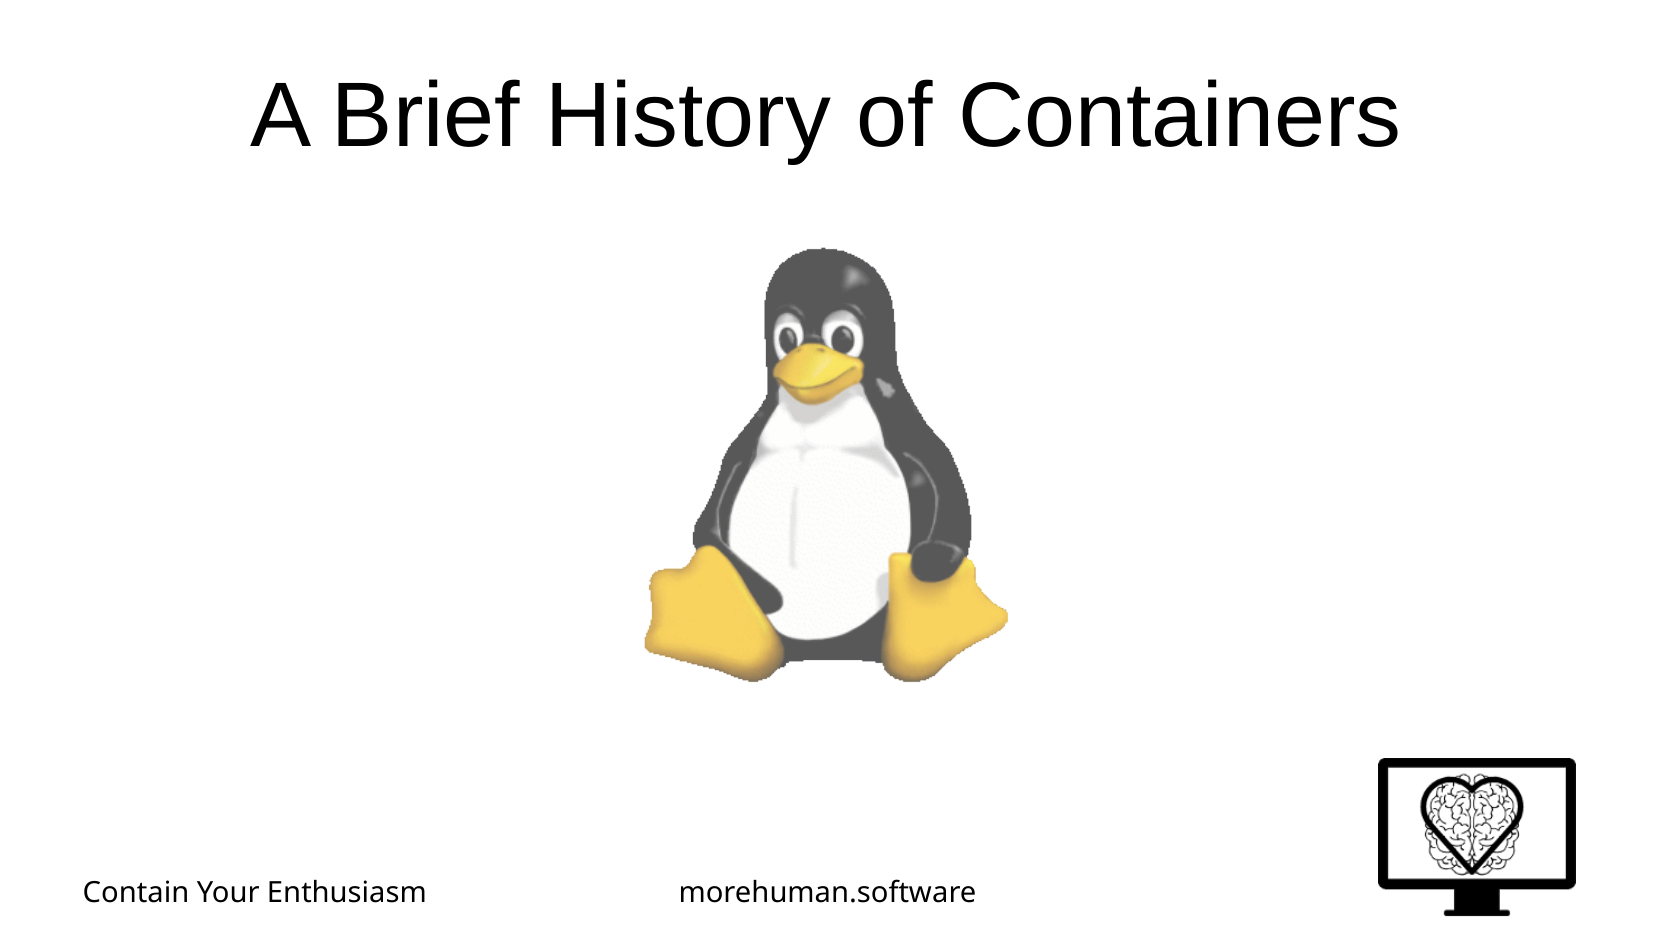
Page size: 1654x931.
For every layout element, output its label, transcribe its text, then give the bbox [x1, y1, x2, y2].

picture [633, 236, 1020, 694]
title A Brief History of Containers [82, 37, 1571, 193]
picture [1378, 758, 1576, 925]
